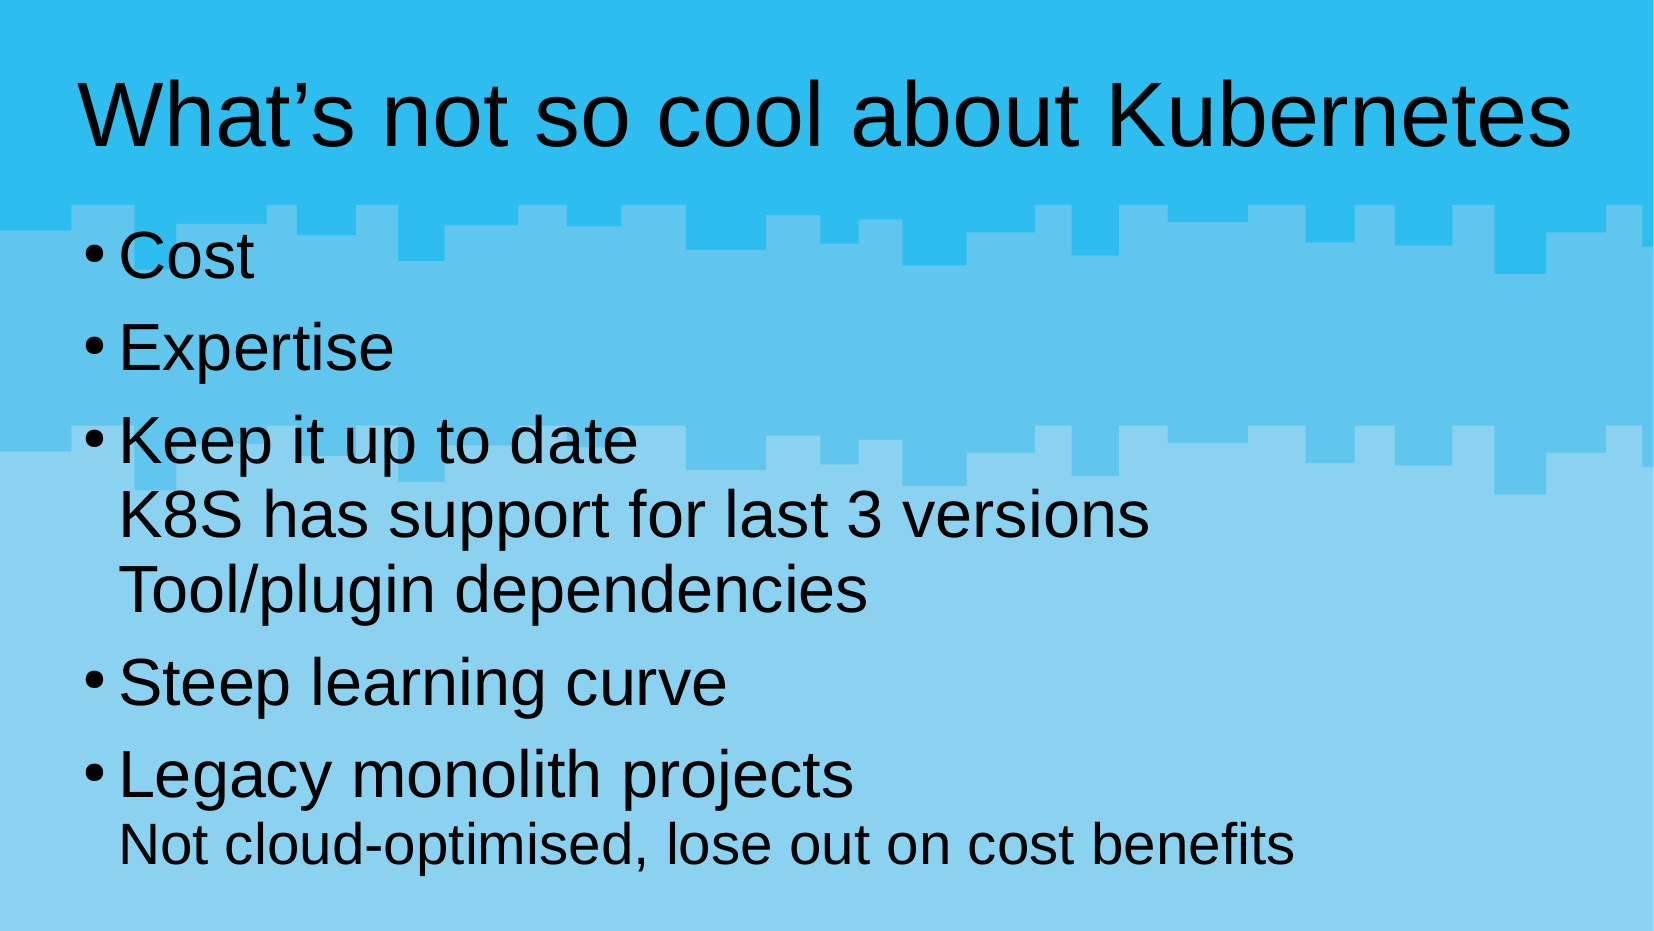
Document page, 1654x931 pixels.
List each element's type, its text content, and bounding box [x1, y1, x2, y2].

picture [0, 0, 1654, 931]
subtitle Cost Expertise Keep it up to date K8S has support for last 3 versions Tool/plugin dependencies Steep learning curve Legacy monolith projects Not cloud-optimised, lose out on cost benefits [82, 217, 1571, 877]
title What’s not so cool about Kubernetes [59, 12, 1595, 218]
